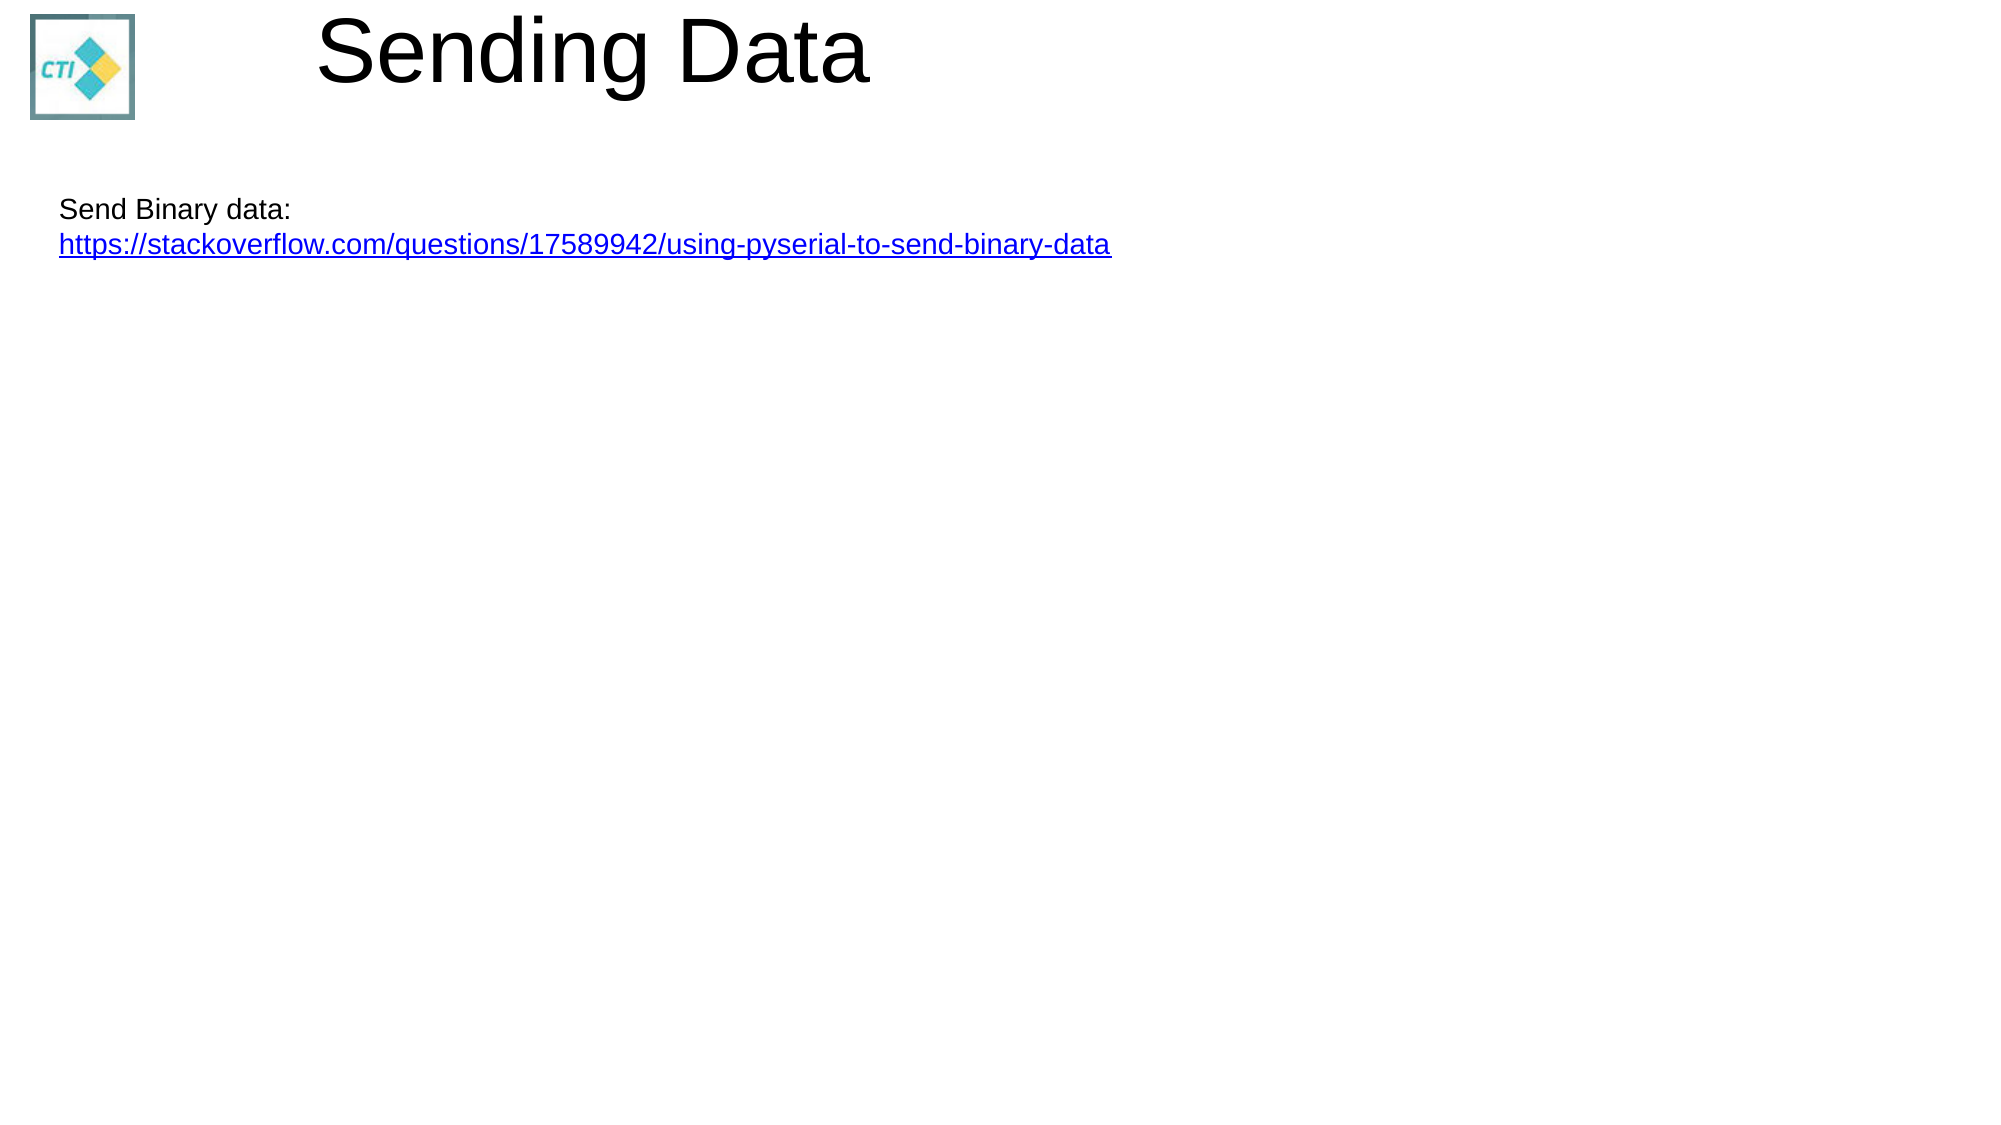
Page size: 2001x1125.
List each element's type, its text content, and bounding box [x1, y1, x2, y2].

text_box Send Binary data: https://stackoverflow.com/questions/17589942/using-pyserial-to-send-binary-data [43, 175, 1268, 309]
text_box Sending Data [0, 7, 1665, 195]
